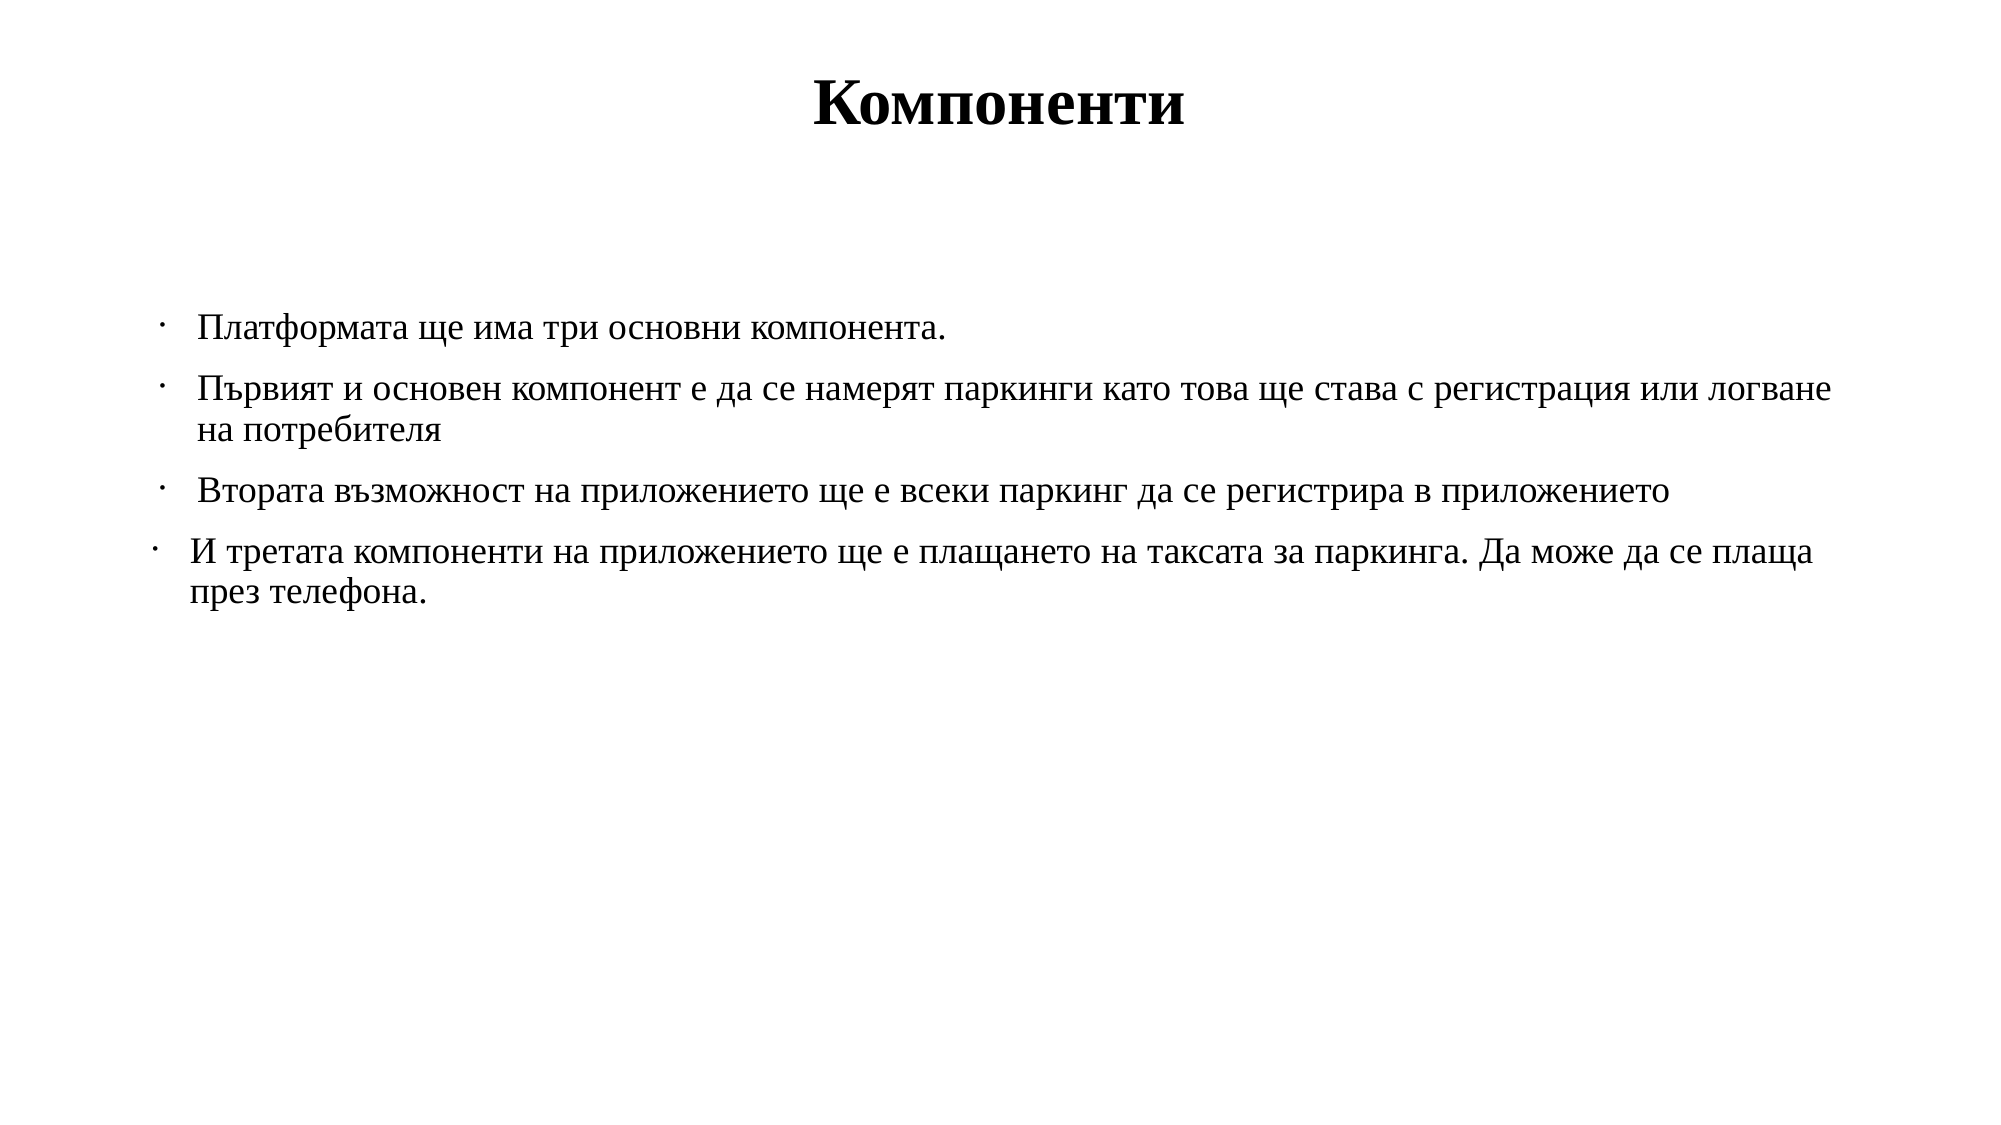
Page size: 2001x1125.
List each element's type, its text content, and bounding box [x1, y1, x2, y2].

list Платформата ще има три основни компонента. Първият и основен компонент е да се намерят паркинги като това ще става с регистрация или логване на потребителя Втората възможност на приложението ще е всеки паркинг да се регистрира в приложението И третата компоненти на приложението ще е плащането на таксата за паркинга. Да може да се плаща през телефона. [137, 299, 1863, 1014]
title Компоненти [137, 59, 1863, 278]
